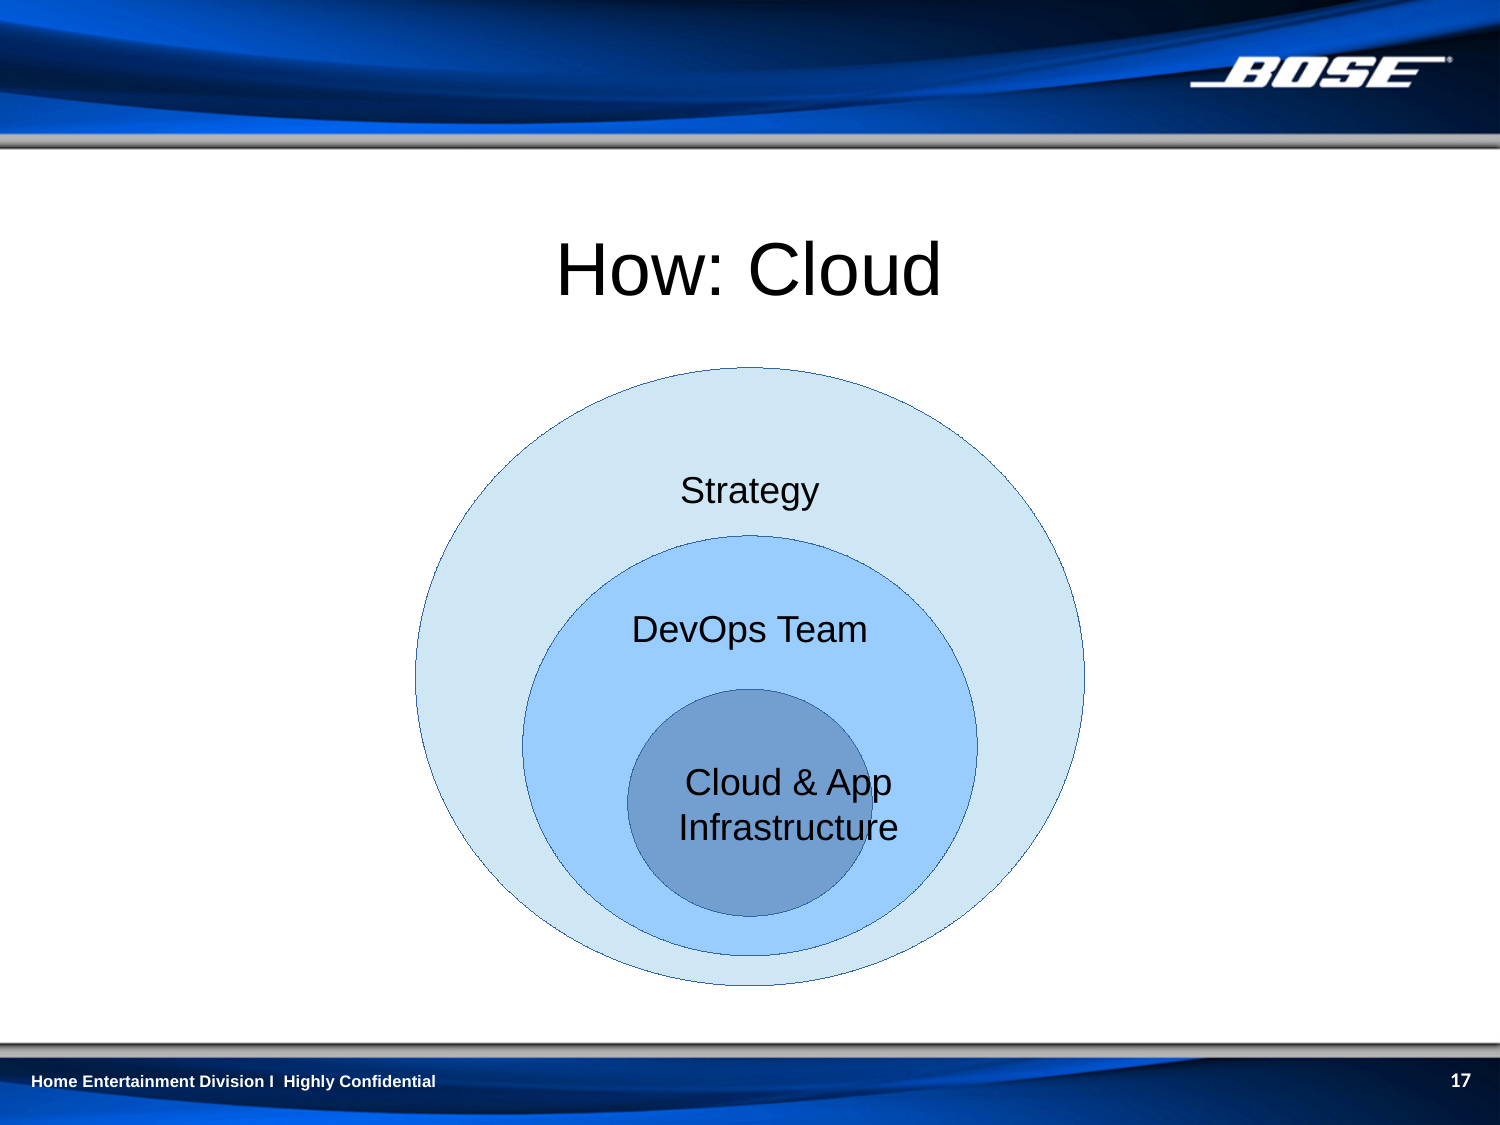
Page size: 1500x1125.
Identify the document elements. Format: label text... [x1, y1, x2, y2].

text_box Cloud & App Infrastructure [627, 689, 873, 917]
picture [0, 0, 1500, 1125]
text_box Strategy [415, 367, 1085, 986]
text_box DevOps Team [522, 535, 978, 956]
text_box How: Cloud [74, 185, 1425, 345]
